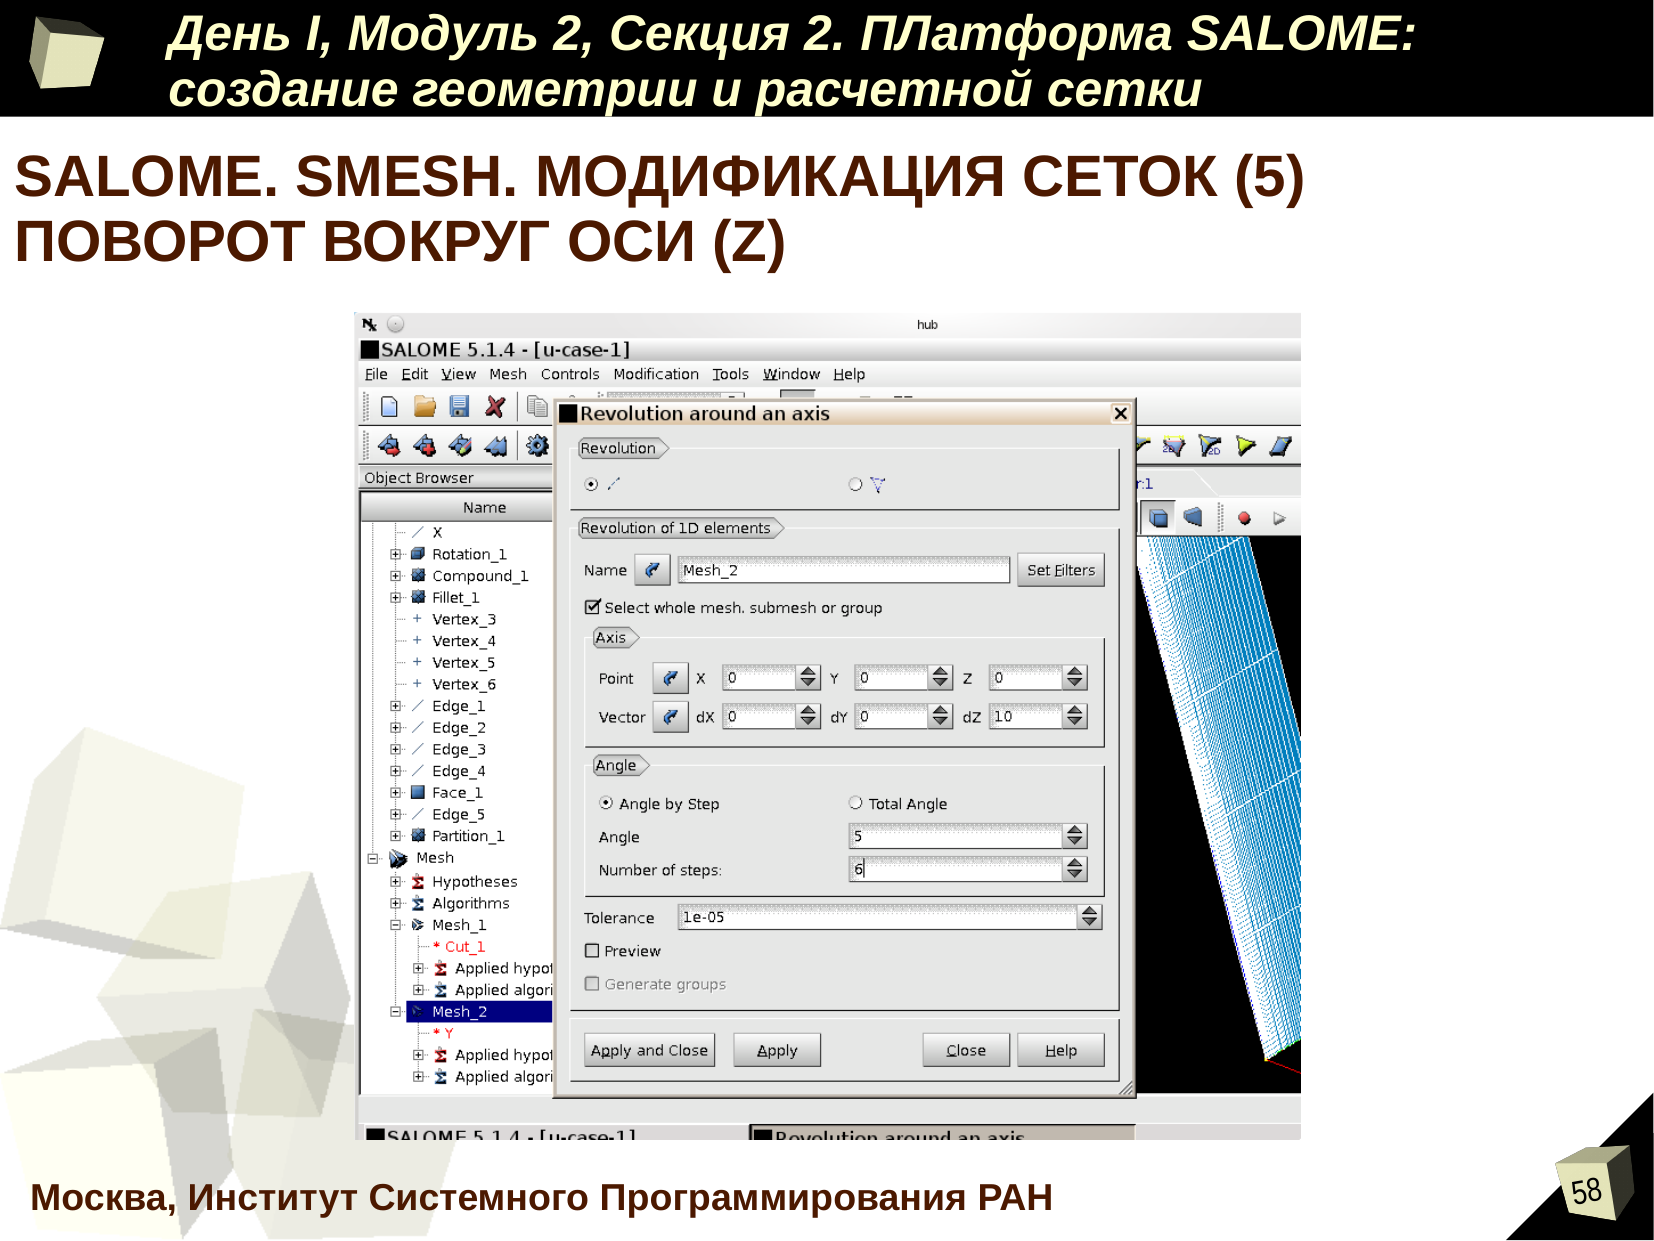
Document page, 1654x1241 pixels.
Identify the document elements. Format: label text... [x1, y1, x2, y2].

picture [464, 1193, 472, 1198]
picture [1246, 808, 1253, 816]
picture [1291, 964, 1298, 974]
picture [1278, 913, 1288, 936]
picture [1248, 776, 1253, 785]
picture [1260, 798, 1266, 812]
picture [1242, 792, 1251, 807]
picture [1263, 857, 1269, 871]
picture [1226, 723, 1235, 743]
picture [0, 312, 1301, 1241]
picture [1285, 942, 1292, 958]
text_box SALOME. SMESH. МОДИФИКАЦИЯ СЕТОК (5) ПОВОРОТ ВОКРУГ ОСИ (Z) [0, 136, 1654, 282]
picture [1272, 891, 1276, 902]
picture [1206, 625, 1212, 639]
picture [1187, 559, 1194, 572]
